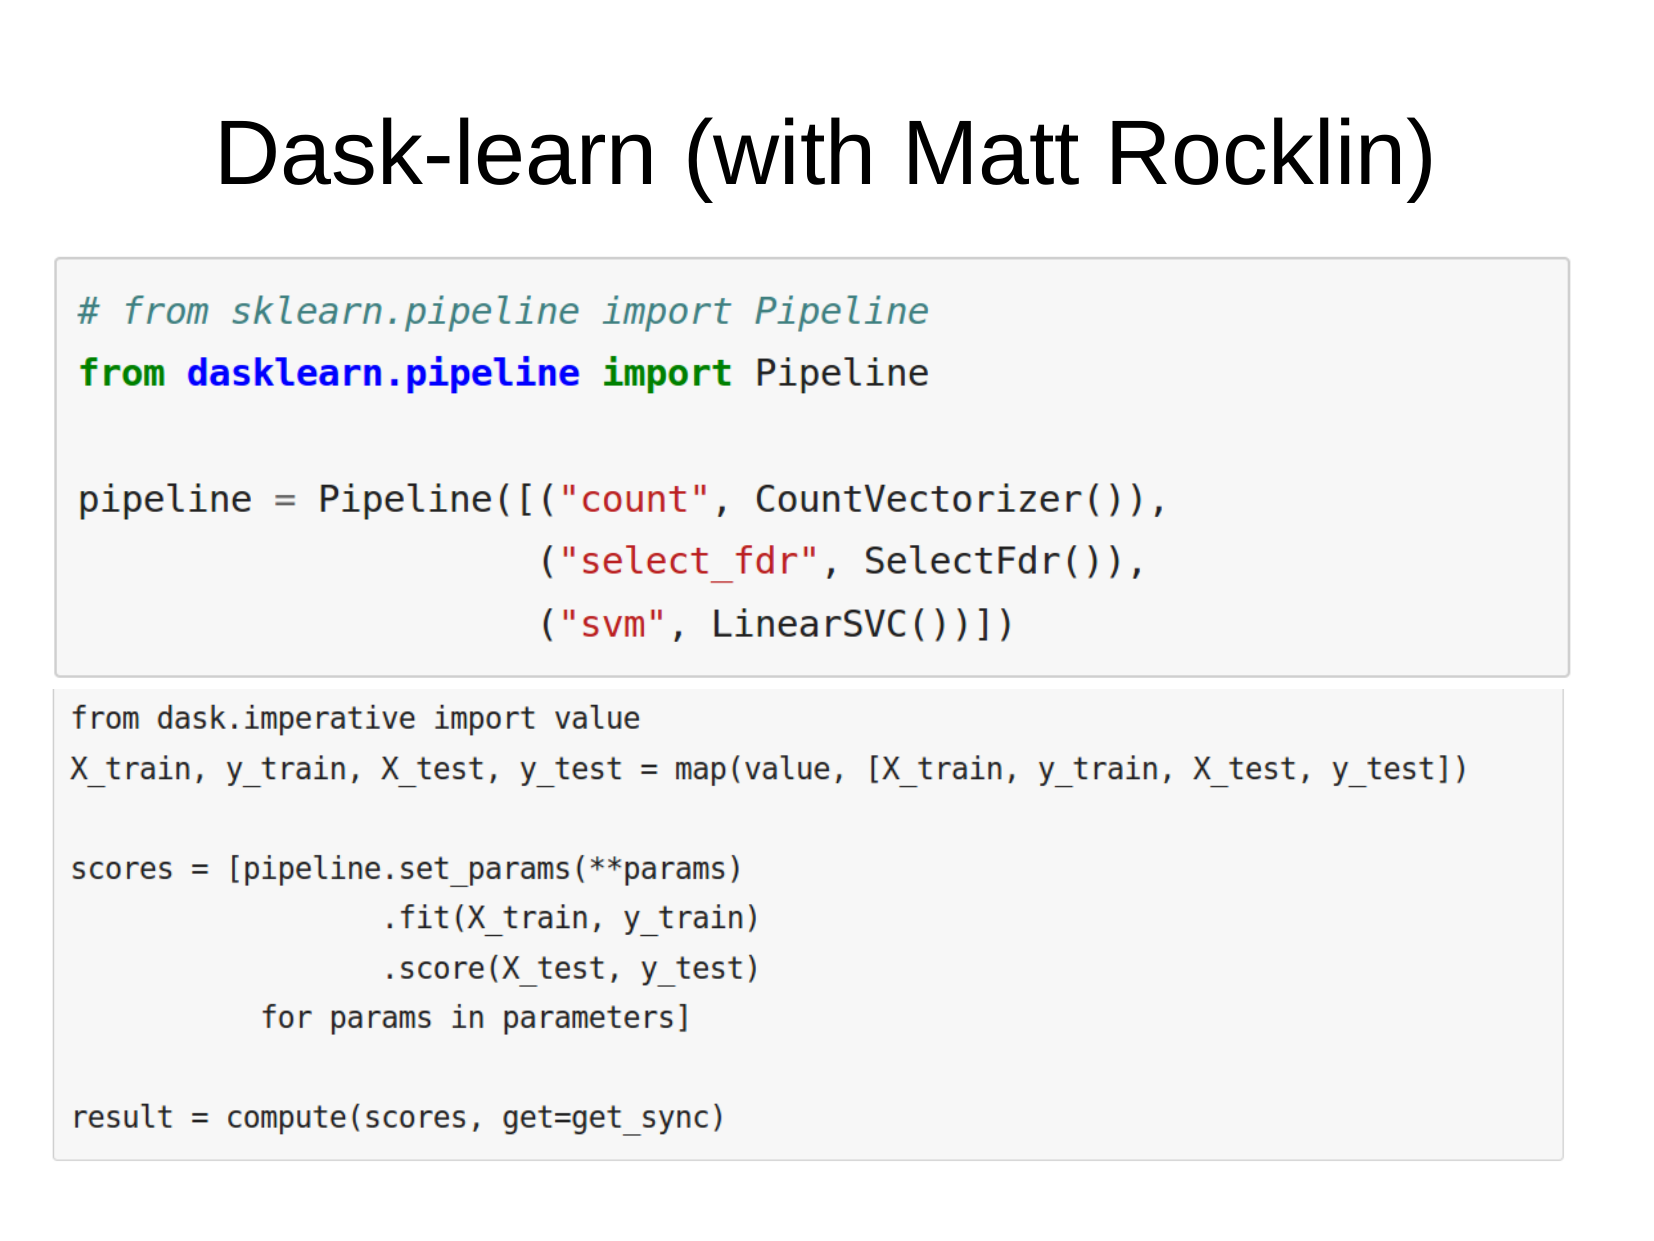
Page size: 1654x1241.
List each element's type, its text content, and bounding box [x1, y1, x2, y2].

picture [30, 239, 1600, 1186]
title Dask-learn (with Matt Rocklin) [82, 49, 1571, 239]
